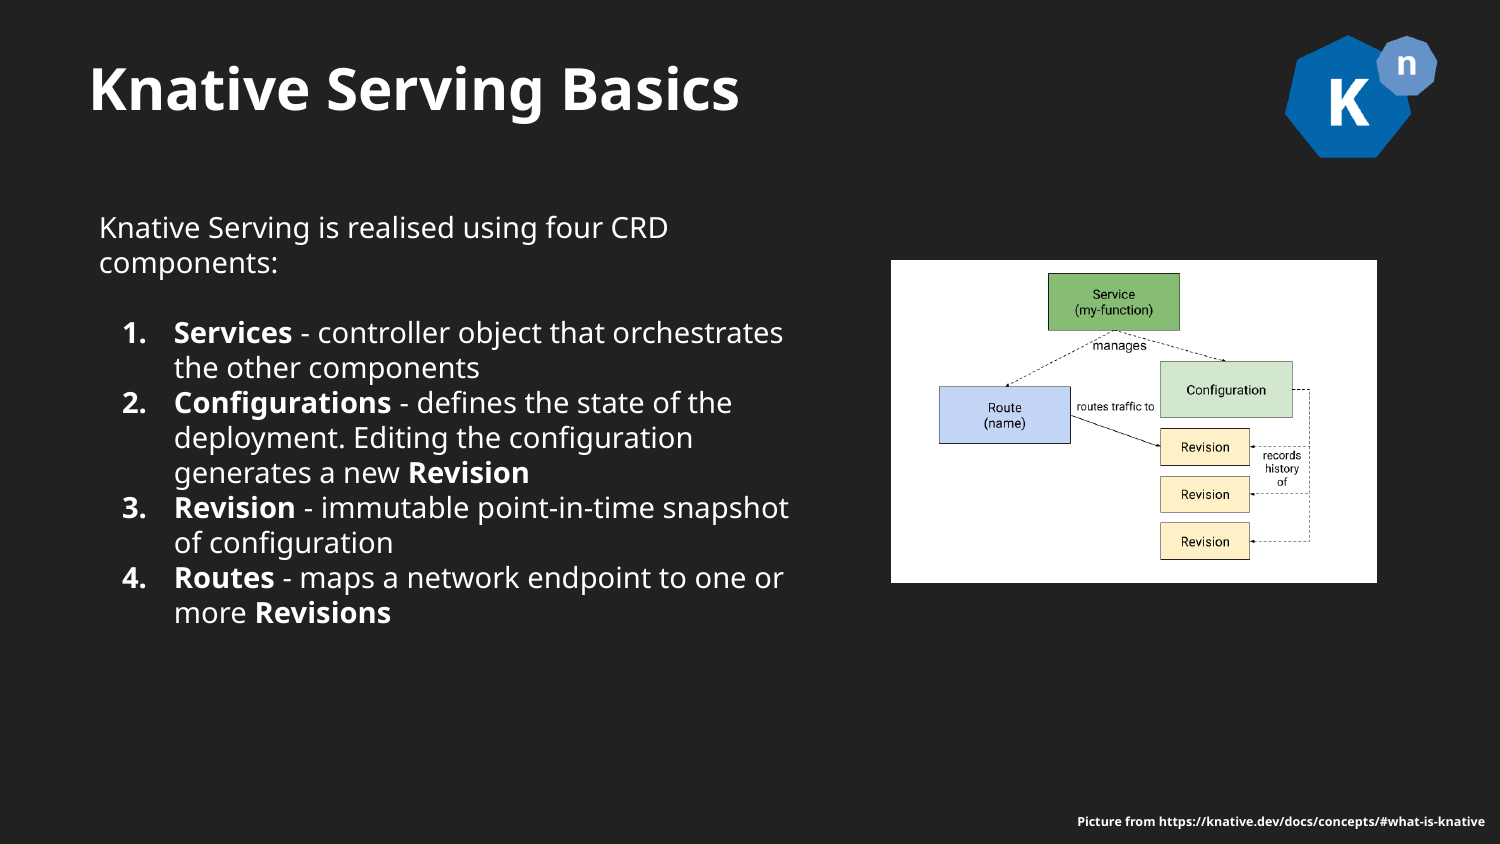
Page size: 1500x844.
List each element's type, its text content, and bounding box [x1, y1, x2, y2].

text_box Knative Serving is realised using four CRD components: Services - controller object that orchestrates the other components Configurations - defines the state of the deployment. Editing the configuration generates a new Revision Revision - immutable point-in-time snapshot of configuration Routes - maps a network endpoint to one or more Revisions [84, 194, 833, 680]
text_box Knative Serving Basics [73, 45, 833, 139]
picture [1274, 7, 1445, 177]
picture [891, 260, 1377, 583]
text_box Picture from https://knative.dev/docs/concepts/#what-is-knative [859, 798, 1500, 844]
